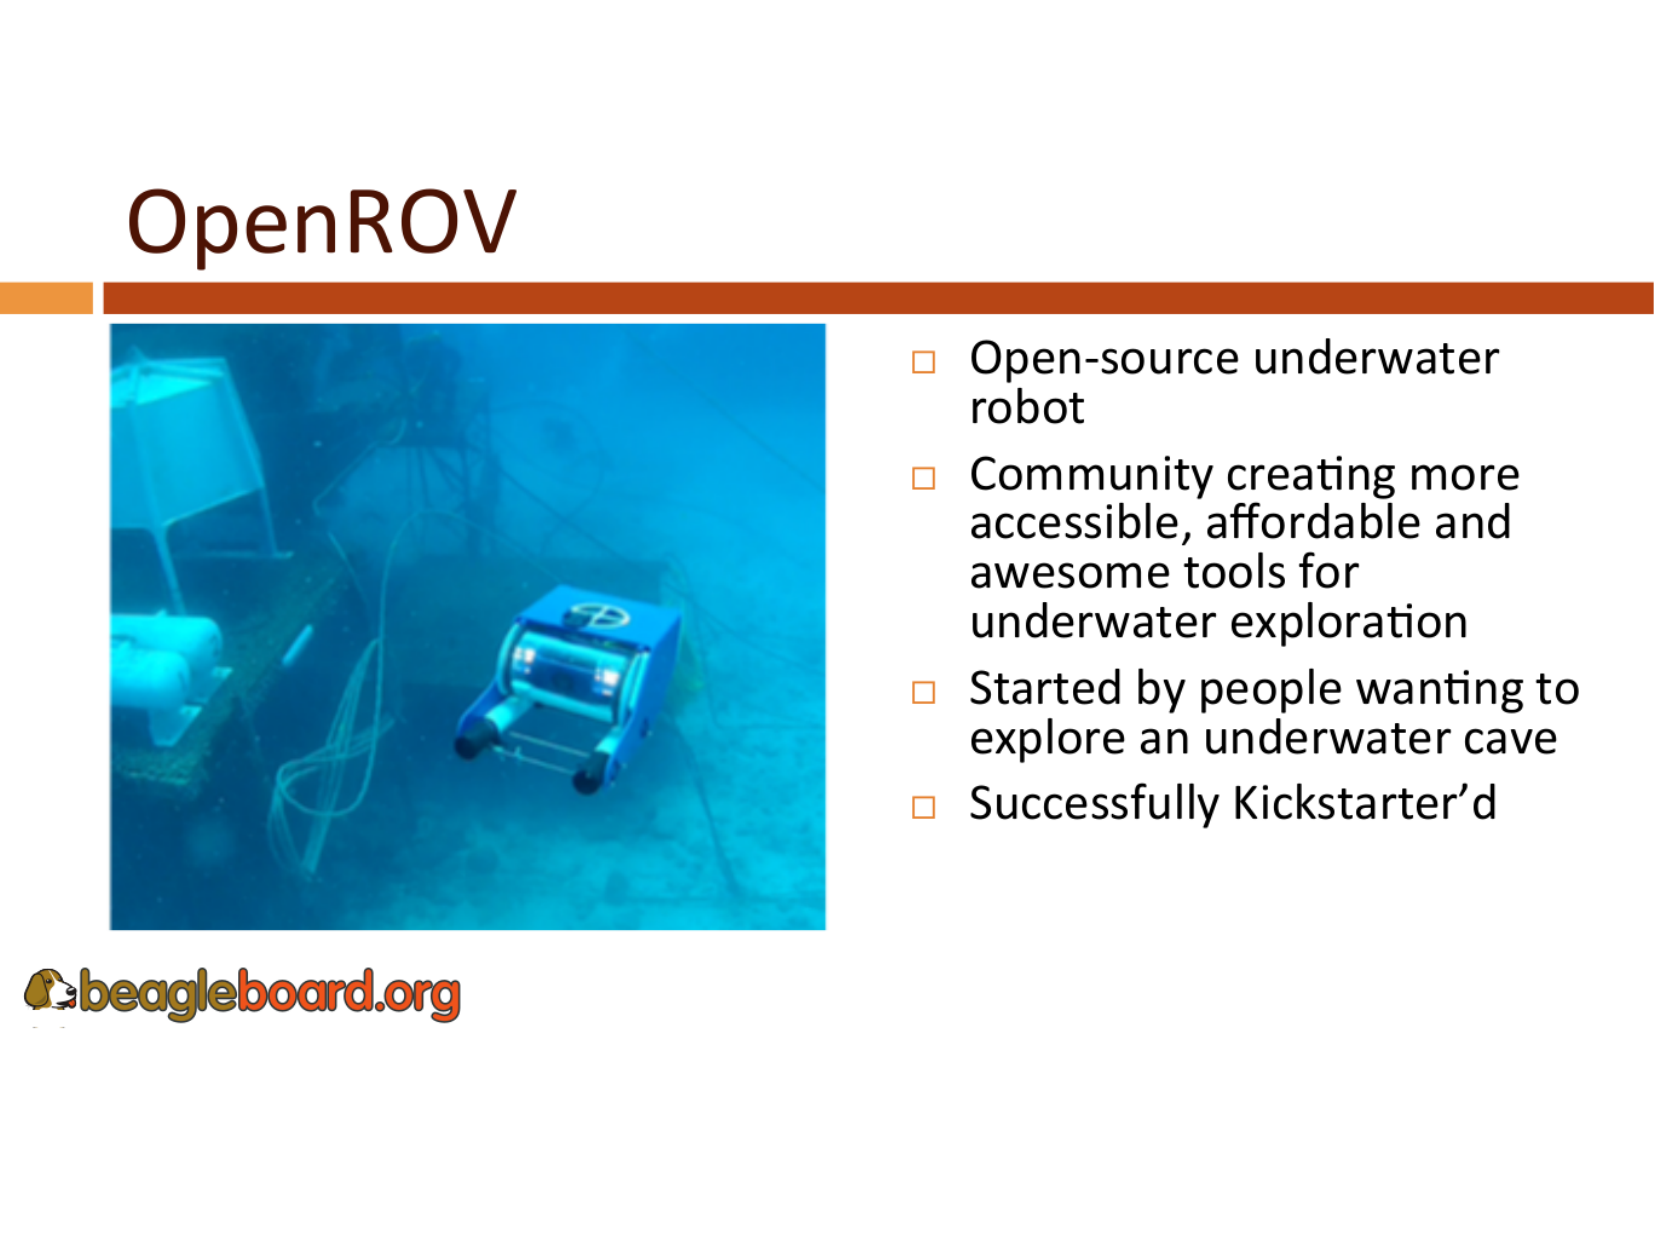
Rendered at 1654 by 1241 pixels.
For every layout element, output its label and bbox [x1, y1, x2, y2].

picture [0, 48, 1654, 1126]
